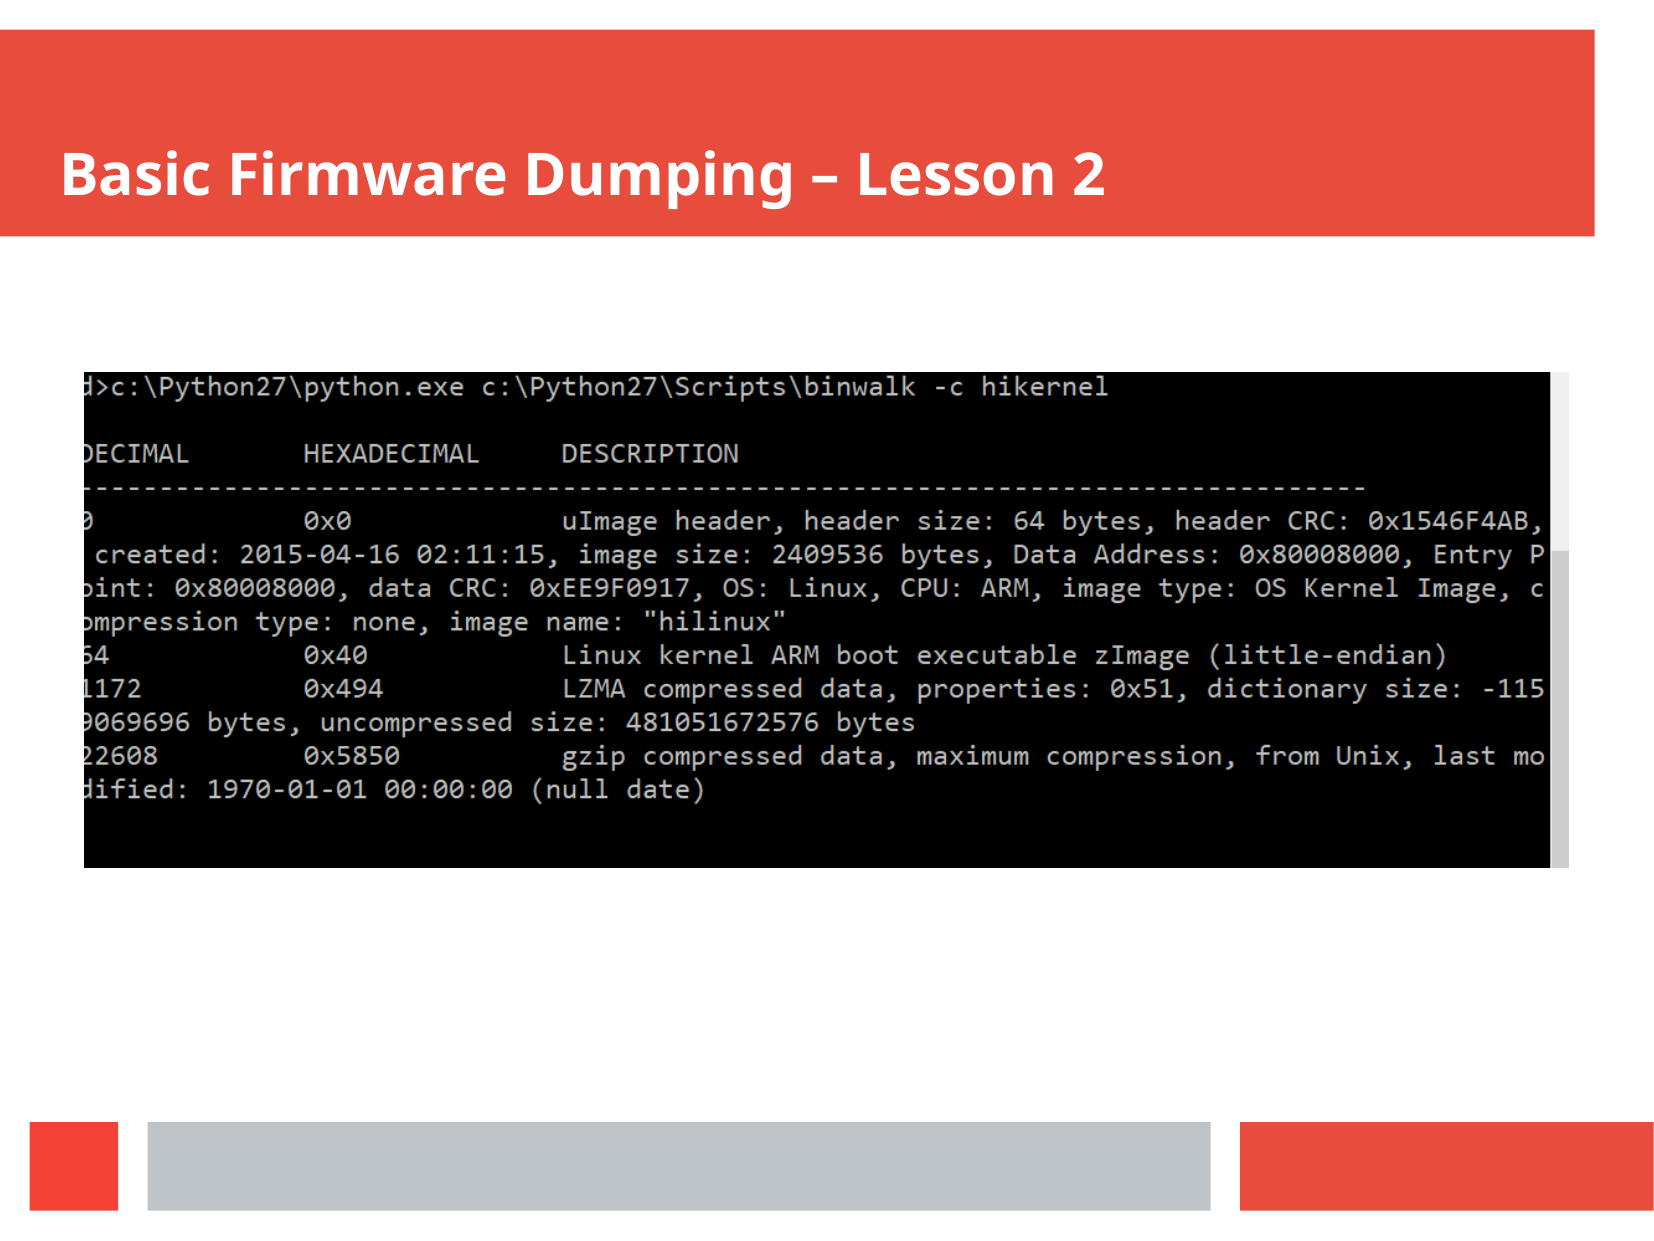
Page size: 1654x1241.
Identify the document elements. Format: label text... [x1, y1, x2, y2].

picture [84, 372, 1569, 868]
text_box Basic Firmware Dumping – Lesson 2 [59, 59, 1595, 207]
